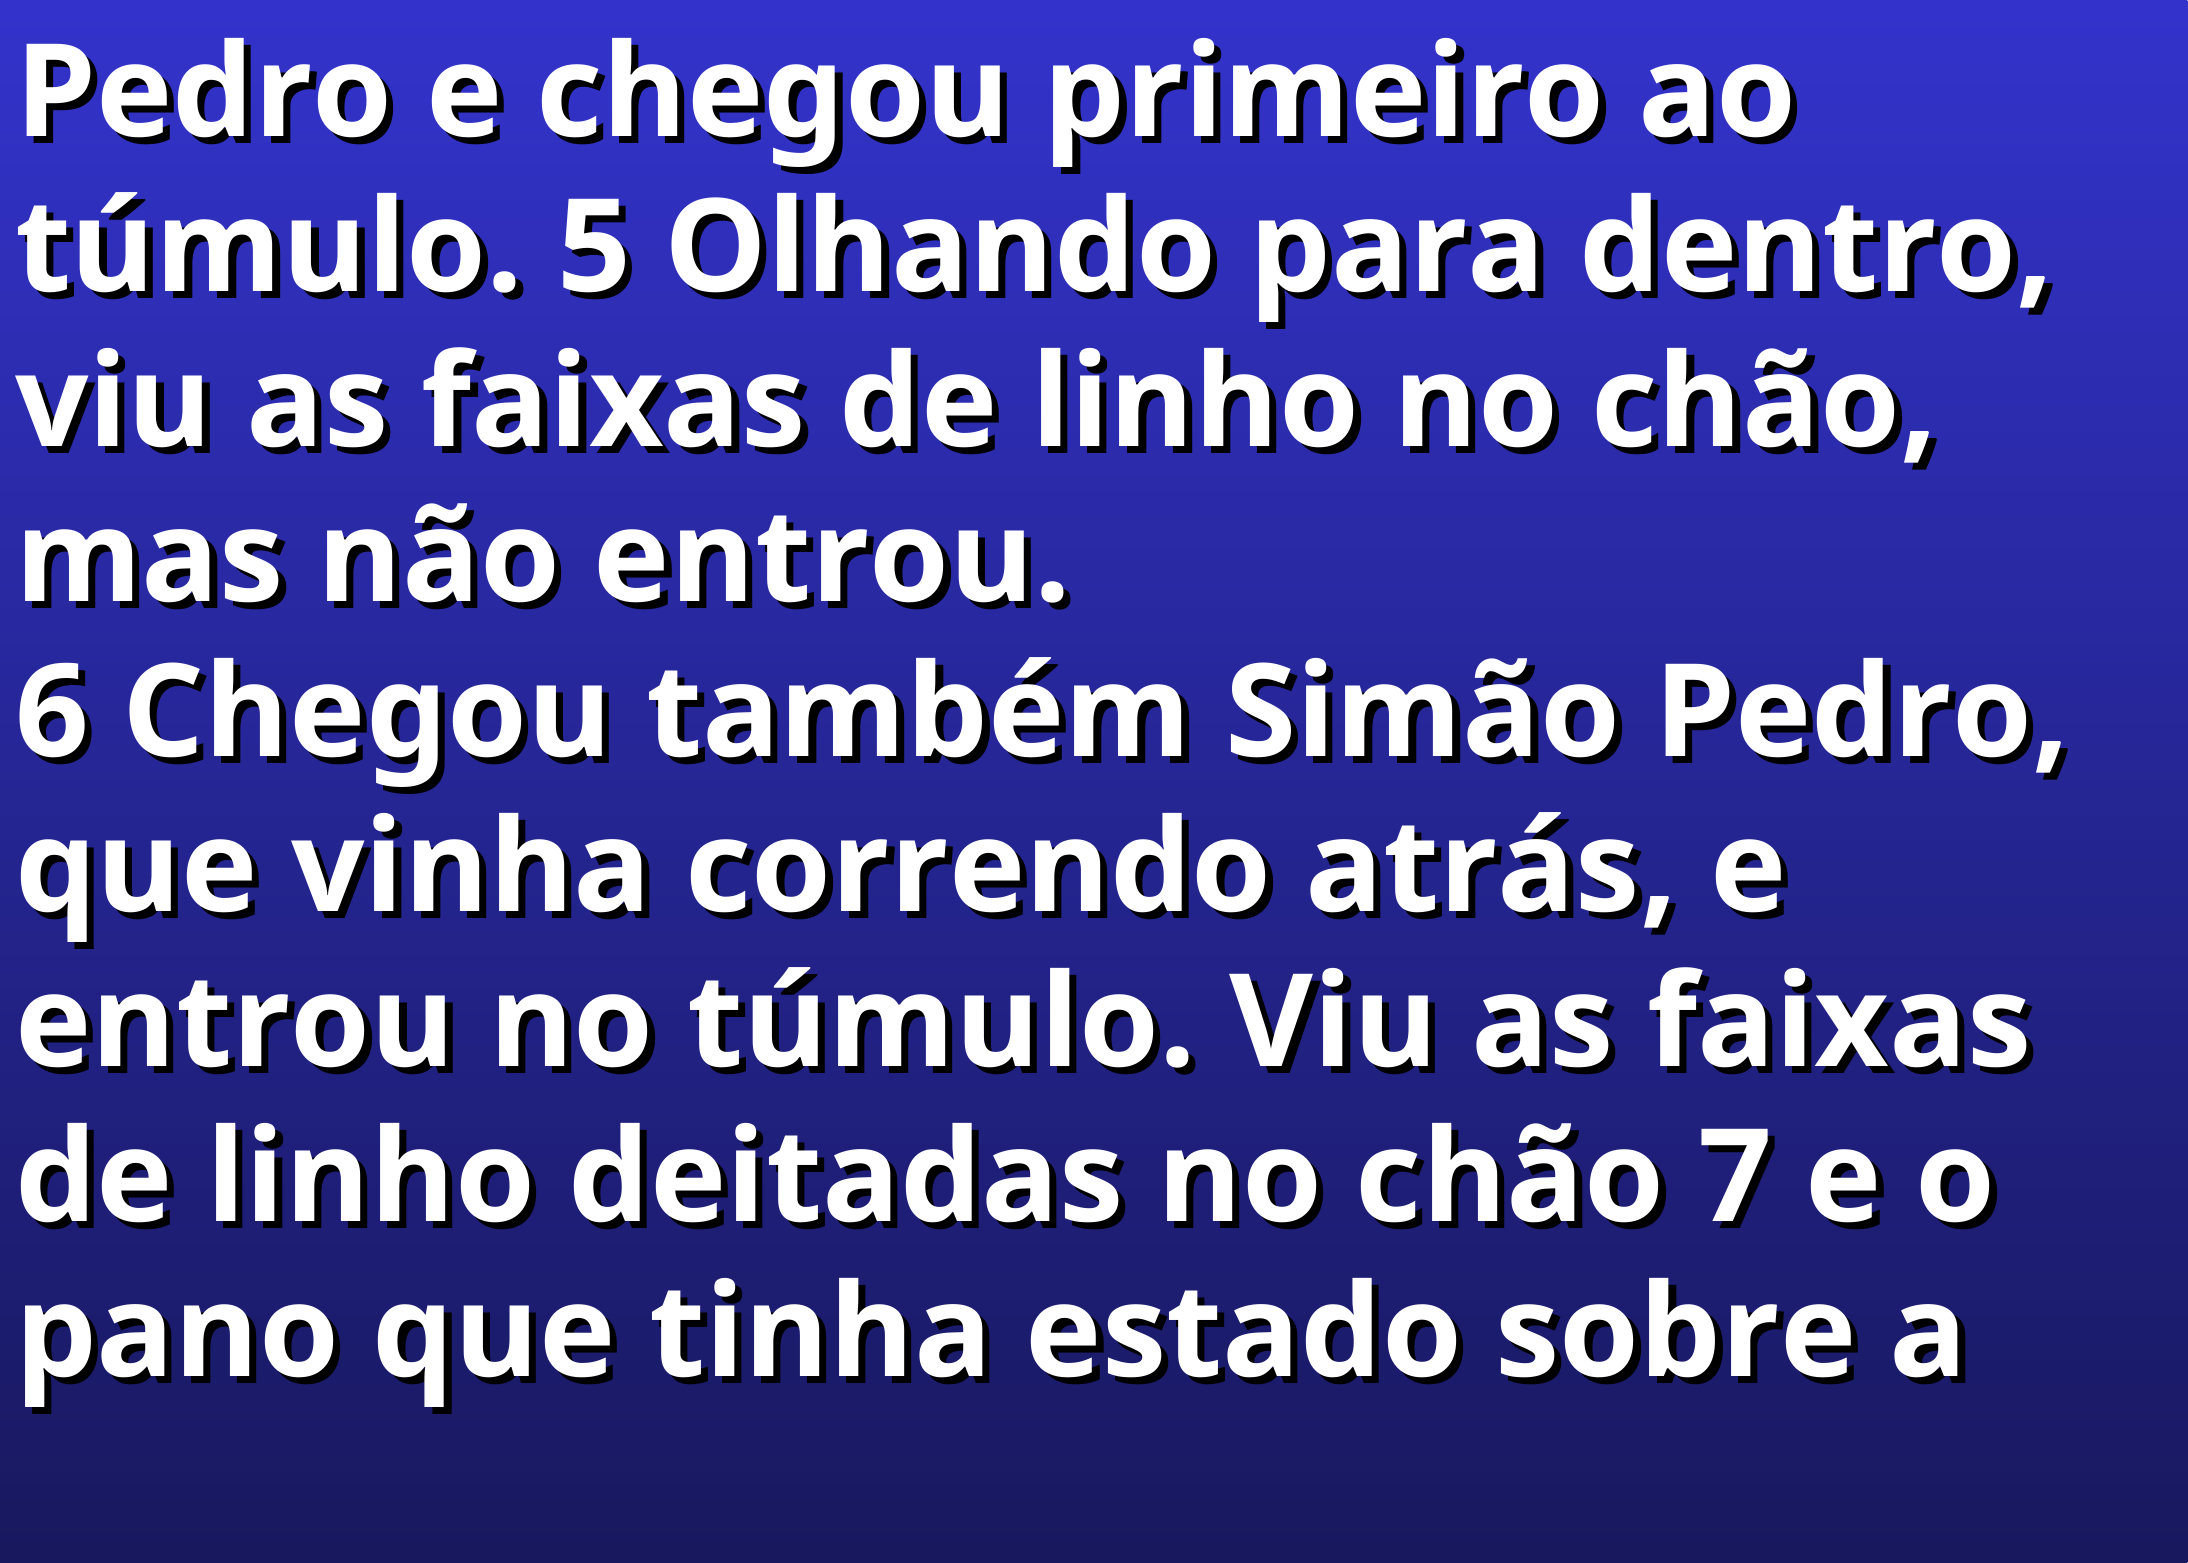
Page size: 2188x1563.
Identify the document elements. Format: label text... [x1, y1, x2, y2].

text_box Pedro e chegou primeiro ao túmulo. 5 Olhando para dentro, viu as faixas de linho no chão, mas não entrou. 6 Chegou também Simão Pedro, que vinha correndo atrás, e entrou no túmulo. Viu as faixas de linho deitadas no chão 7 e o pano que tinha estado sobre a [0, 0, 2188, 1410]
